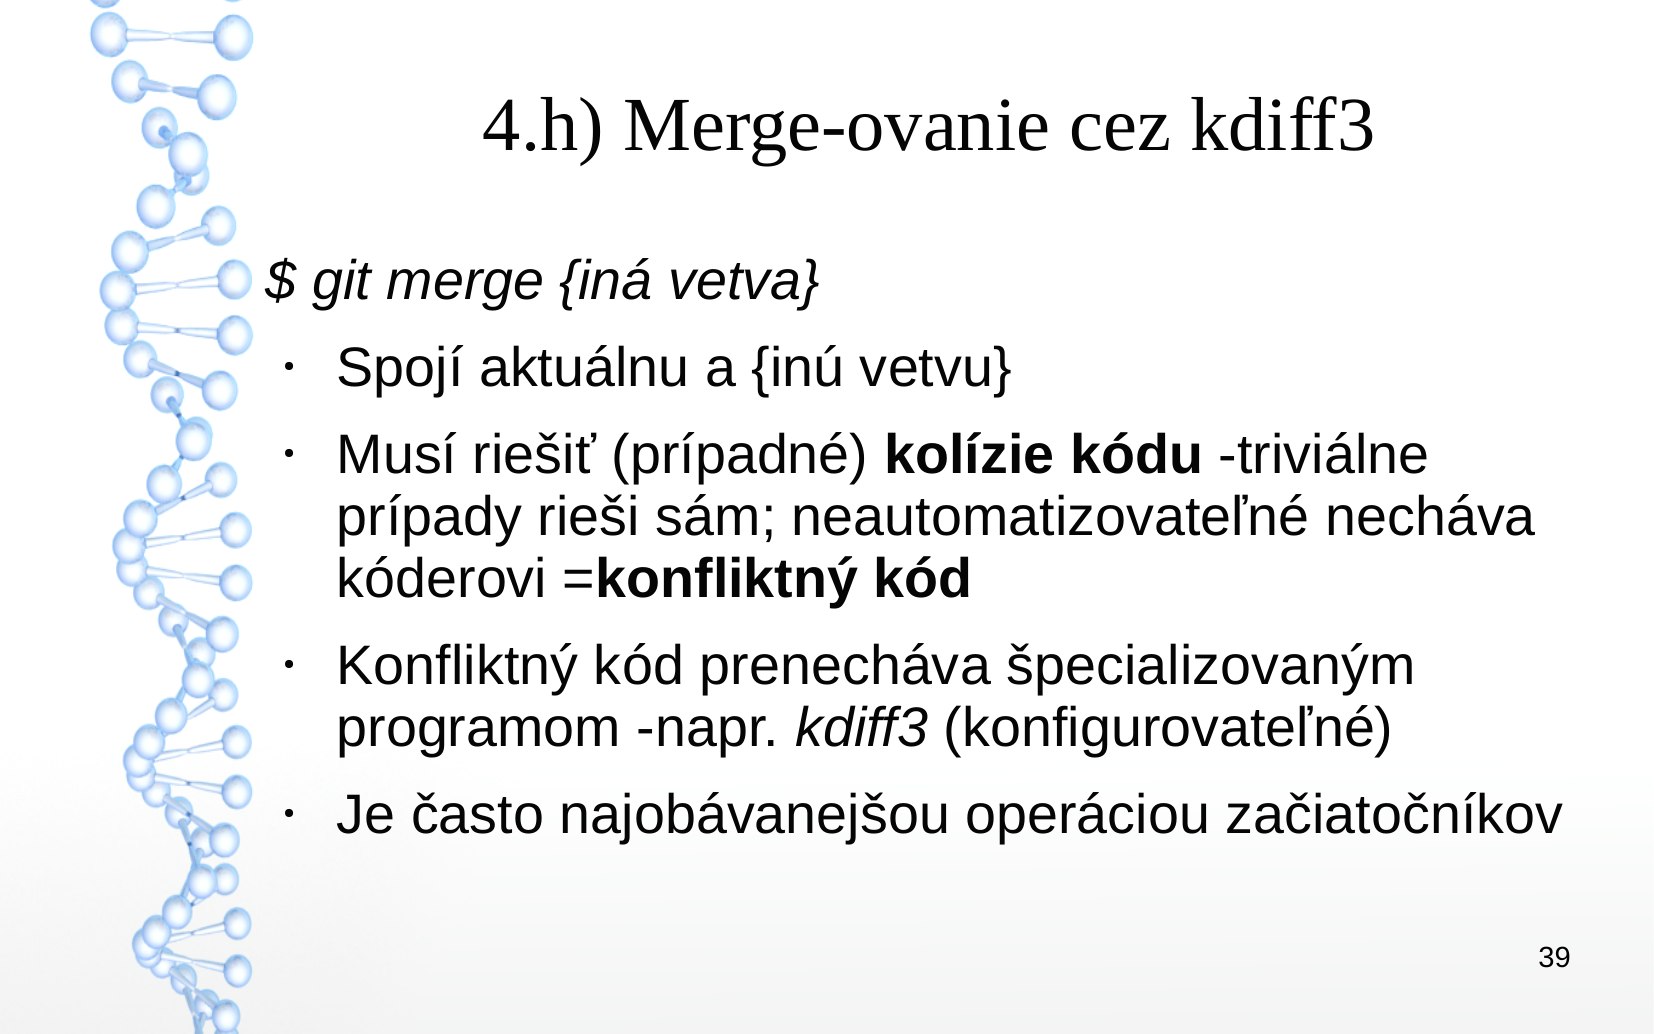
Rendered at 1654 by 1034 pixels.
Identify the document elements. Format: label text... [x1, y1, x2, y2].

picture [0, 0, 1654, 1034]
list $ git merge {iná vetva} Spojí aktuálnu a {inú vetvu} Musí riešiť (prípadné) kolízie kódu -triviálne prípady rieši sám; neautomatizovateľné necháva kóderovi =konfliktný kód Konfliktný kód prenecháva špecializovaným programom -napr. kdiff3 (konfigurovateľné) Je často najobávanejšou operáciou začiatočníkov [265, 249, 1595, 849]
title 4.h) Merge-ovanie cez kdiff3 [265, 39, 1595, 210]
